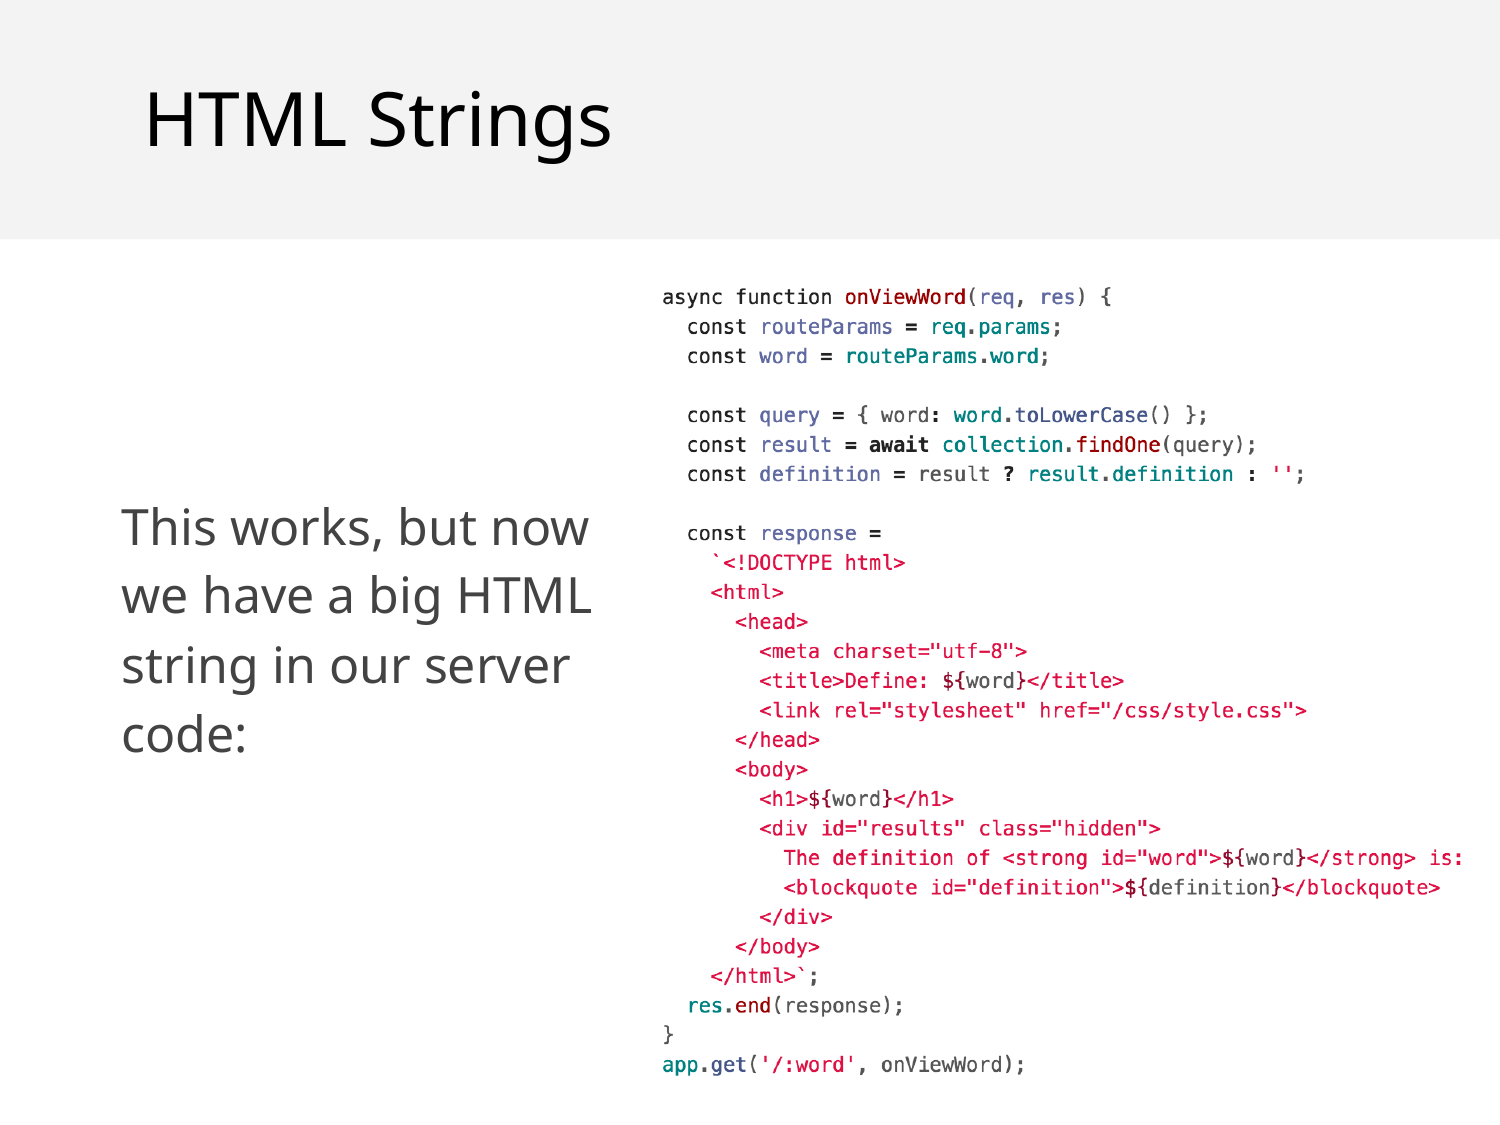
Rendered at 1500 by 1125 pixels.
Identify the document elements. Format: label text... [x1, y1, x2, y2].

title HTML Strings [128, 56, 1372, 183]
picture [648, 282, 1481, 1093]
list This works, but now we have a big HTML string in our server code: [106, 471, 632, 717]
